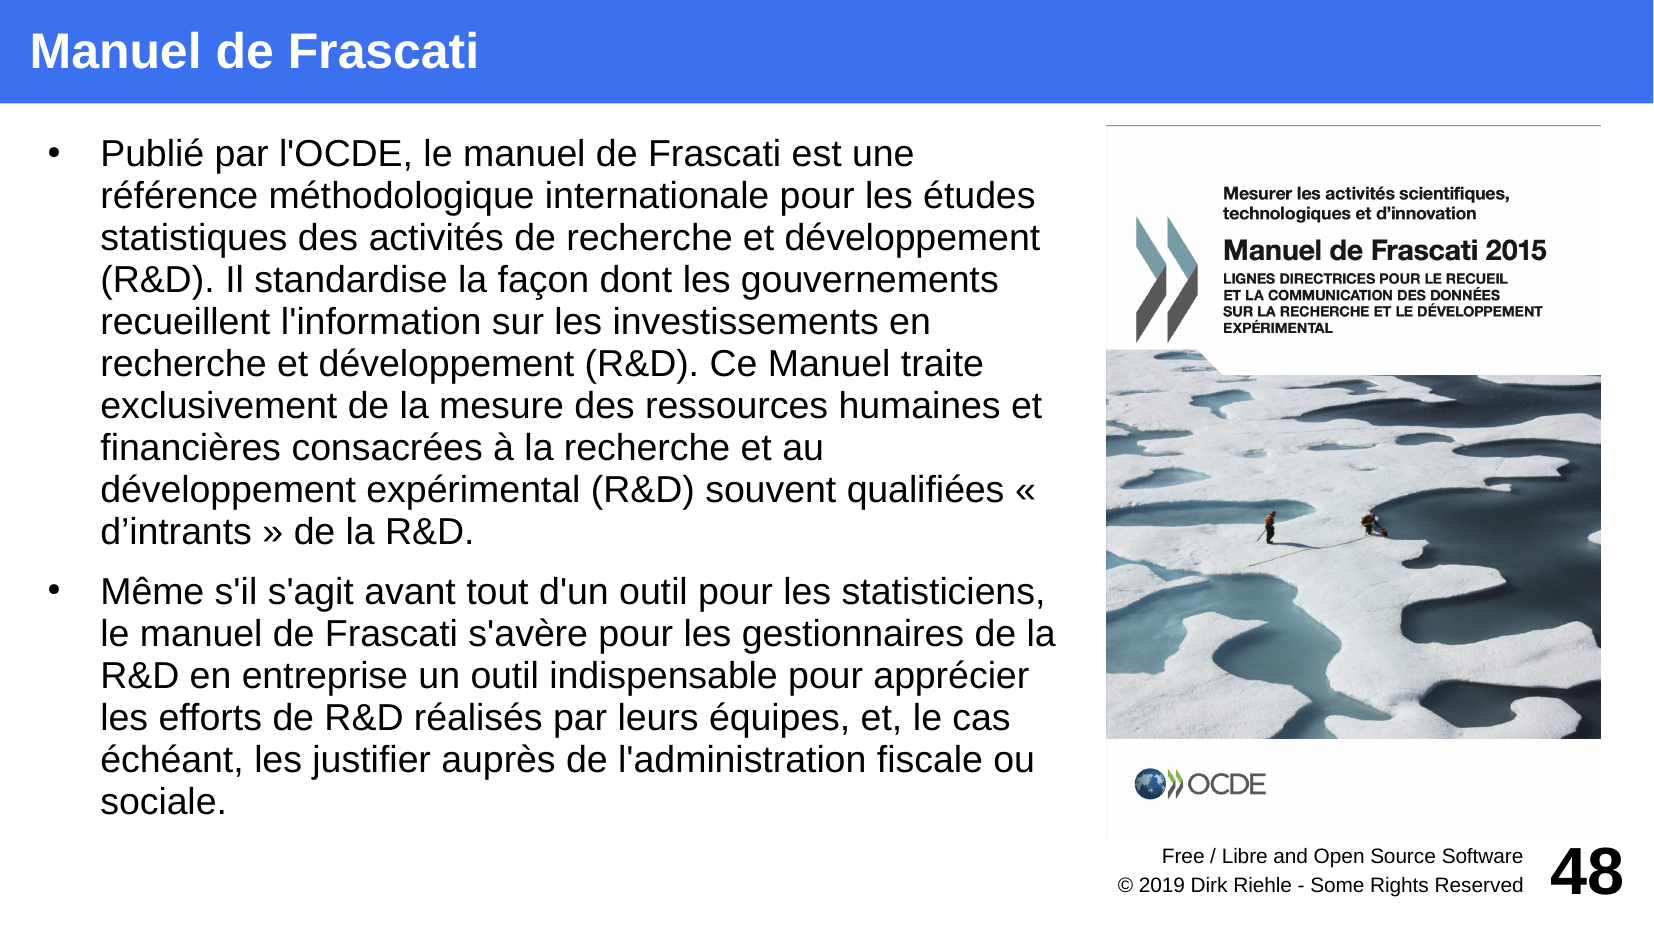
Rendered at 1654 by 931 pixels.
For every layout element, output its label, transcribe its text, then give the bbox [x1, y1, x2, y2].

title Manuel de Frascati [0, 0, 1654, 104]
picture [1106, 125, 1601, 839]
list Publié par l'OCDE, le manuel de Frascati est une référence méthodologique internationale pour les études statistiques des activités de recherche et développement (R&D). Il standardise la façon dont les gouvernements recueillent l'information sur les investissements en recherche et développement (R&D). Ce Manuel traite exclusivement de la mesure des ressources humaines et financières consacrées à la recherche et au développement expérimental (R&D) souvent qualifiées « d’intrants » de la R&D. Même s'il s'agit avant tout d'un outil pour les statisticiens, le manuel de Frascati s'avère pour les gestionnaires de la R&D en entreprise un outil indispensable pour apprécier les efforts de R&D réalisés par leurs équipes, et, le cas échéant, les justifier auprès de l'administration fiscale ou sociale. [29, 132, 1069, 813]
